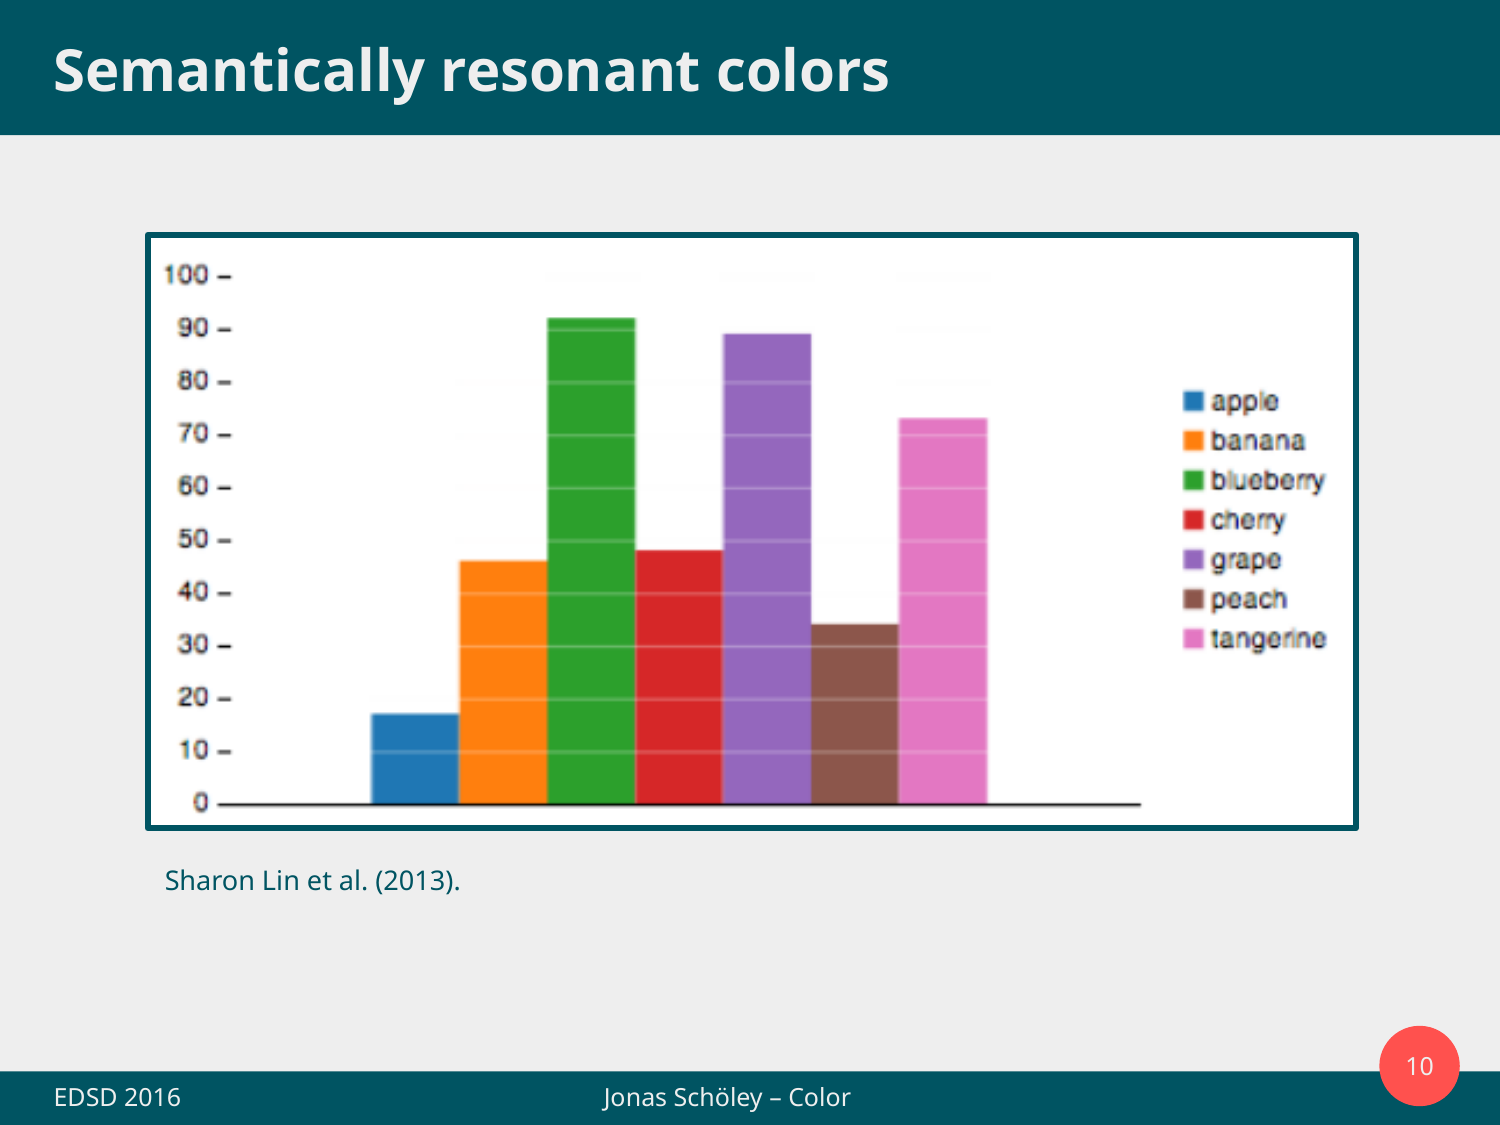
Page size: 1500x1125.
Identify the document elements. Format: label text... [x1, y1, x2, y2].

text_box Sharon Lin et al. (2013). [150, 854, 1336, 945]
title Semantically resonant colors [53, 0, 1447, 141]
picture [150, 237, 1353, 826]
